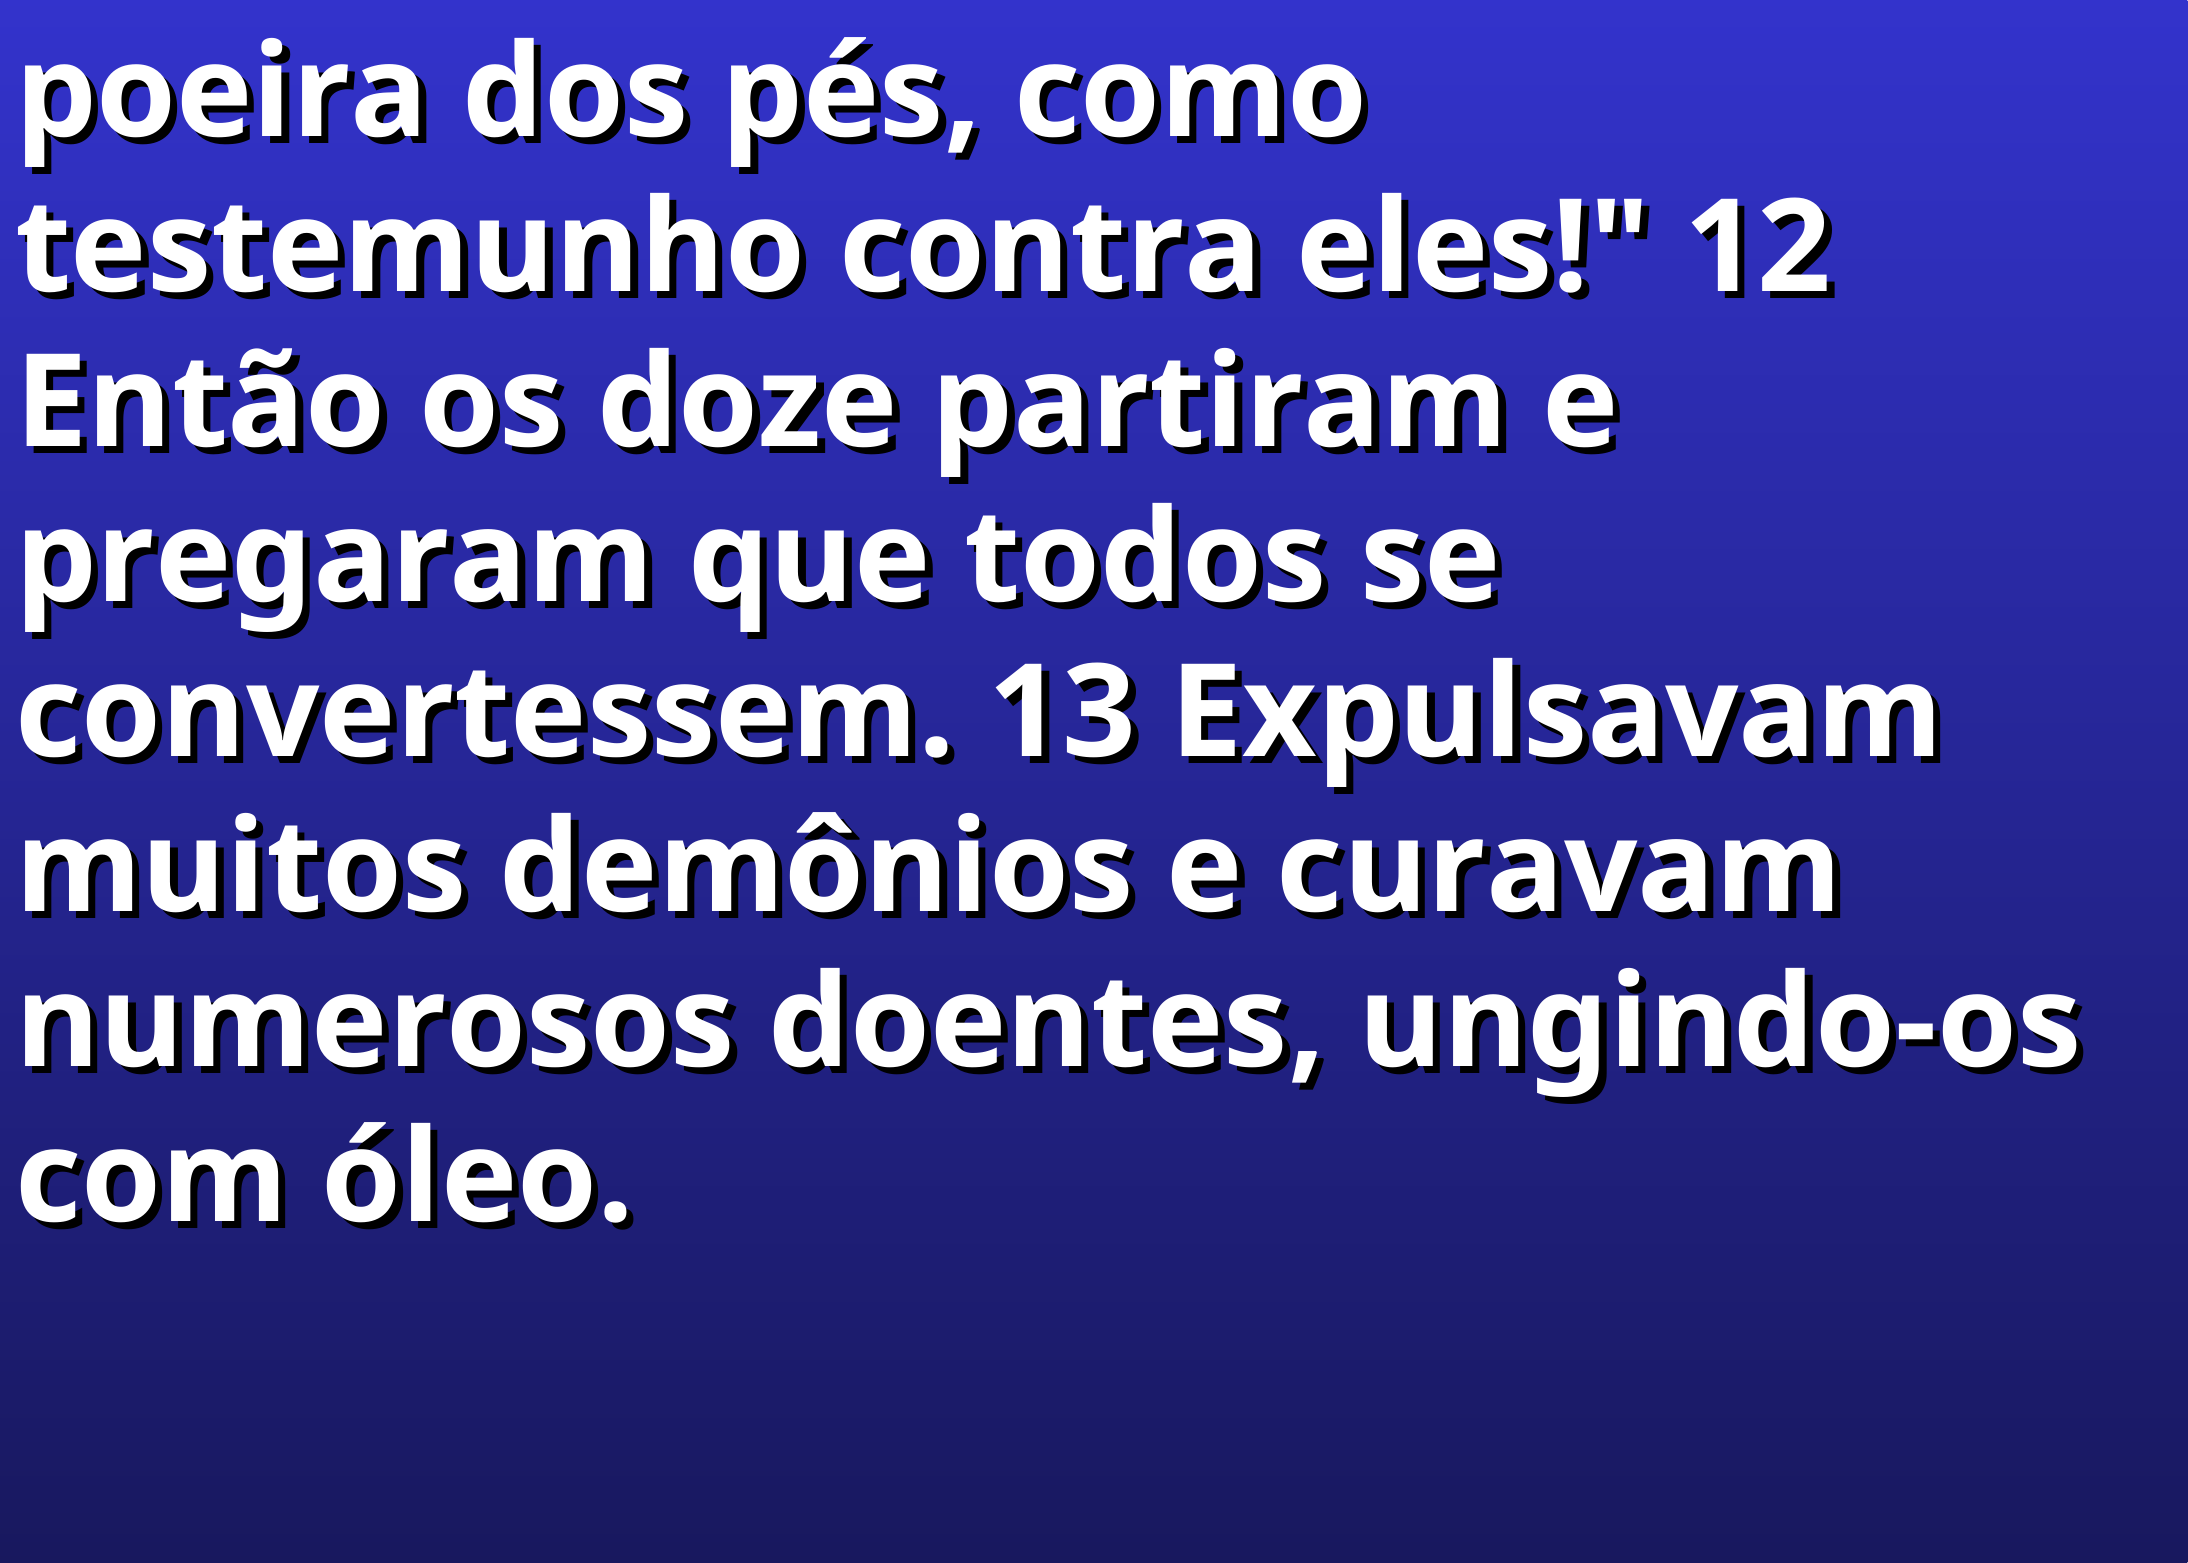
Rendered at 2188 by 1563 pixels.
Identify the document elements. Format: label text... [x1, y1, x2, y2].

text_box poeira dos pés, como testemunho contra eles!" 12 Então os doze partiram e pregaram que todos se convertessem. 13 Expulsavam muitos demônios e curavam numerosos doentes, ungindo-os com óleo. [0, 0, 2188, 1255]
